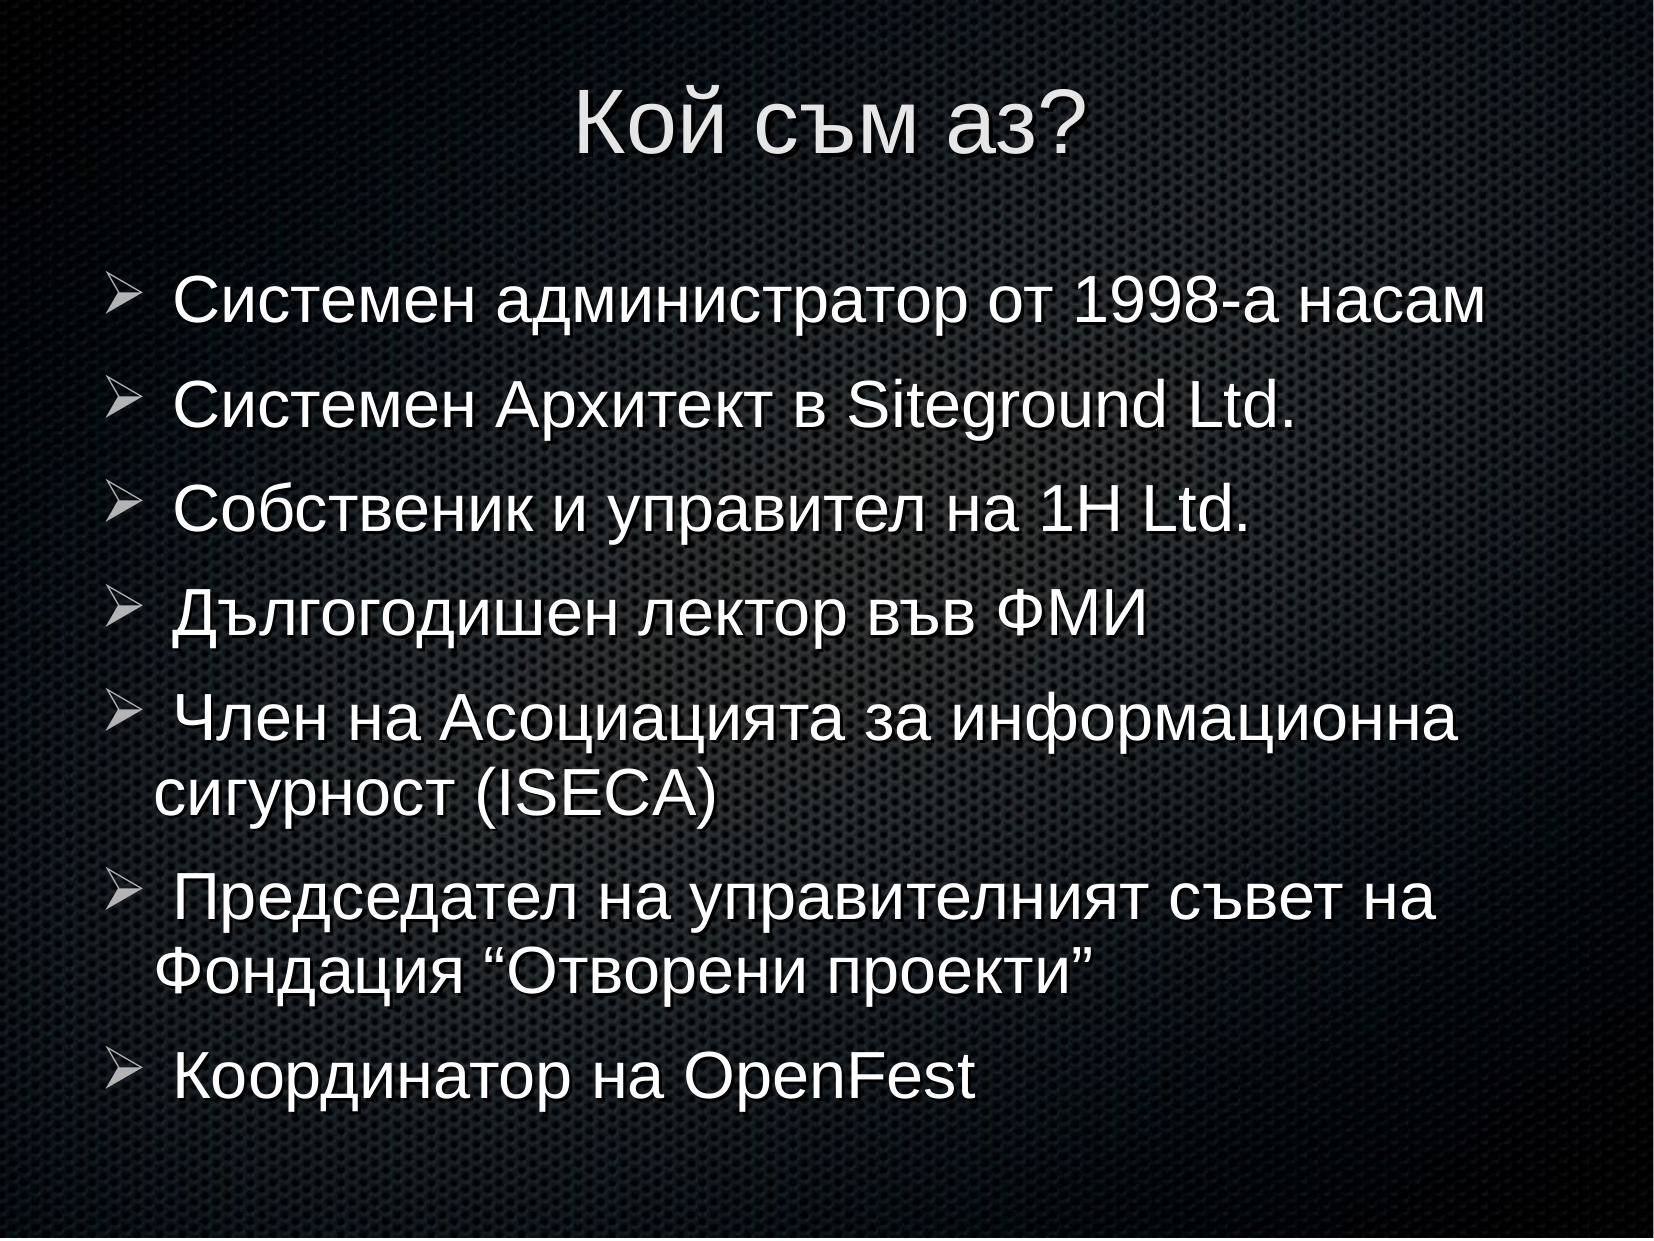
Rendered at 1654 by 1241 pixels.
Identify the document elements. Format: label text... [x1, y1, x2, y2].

picture [0, 0, 1654, 1238]
title Кой съм аз? [86, 25, 1576, 218]
list Системен администратор от 1998-а насам Системен Архитект в Siteground Ltd. Собственик и управител на 1H Ltd. Дългогодишен лектор във ФМИ Член на Асоциацията за информационна сигурност (ISECA) Председател на управителният съвет на Фондация “Отворени проекти” Координатор на OpenFest [82, 262, 1571, 1148]
